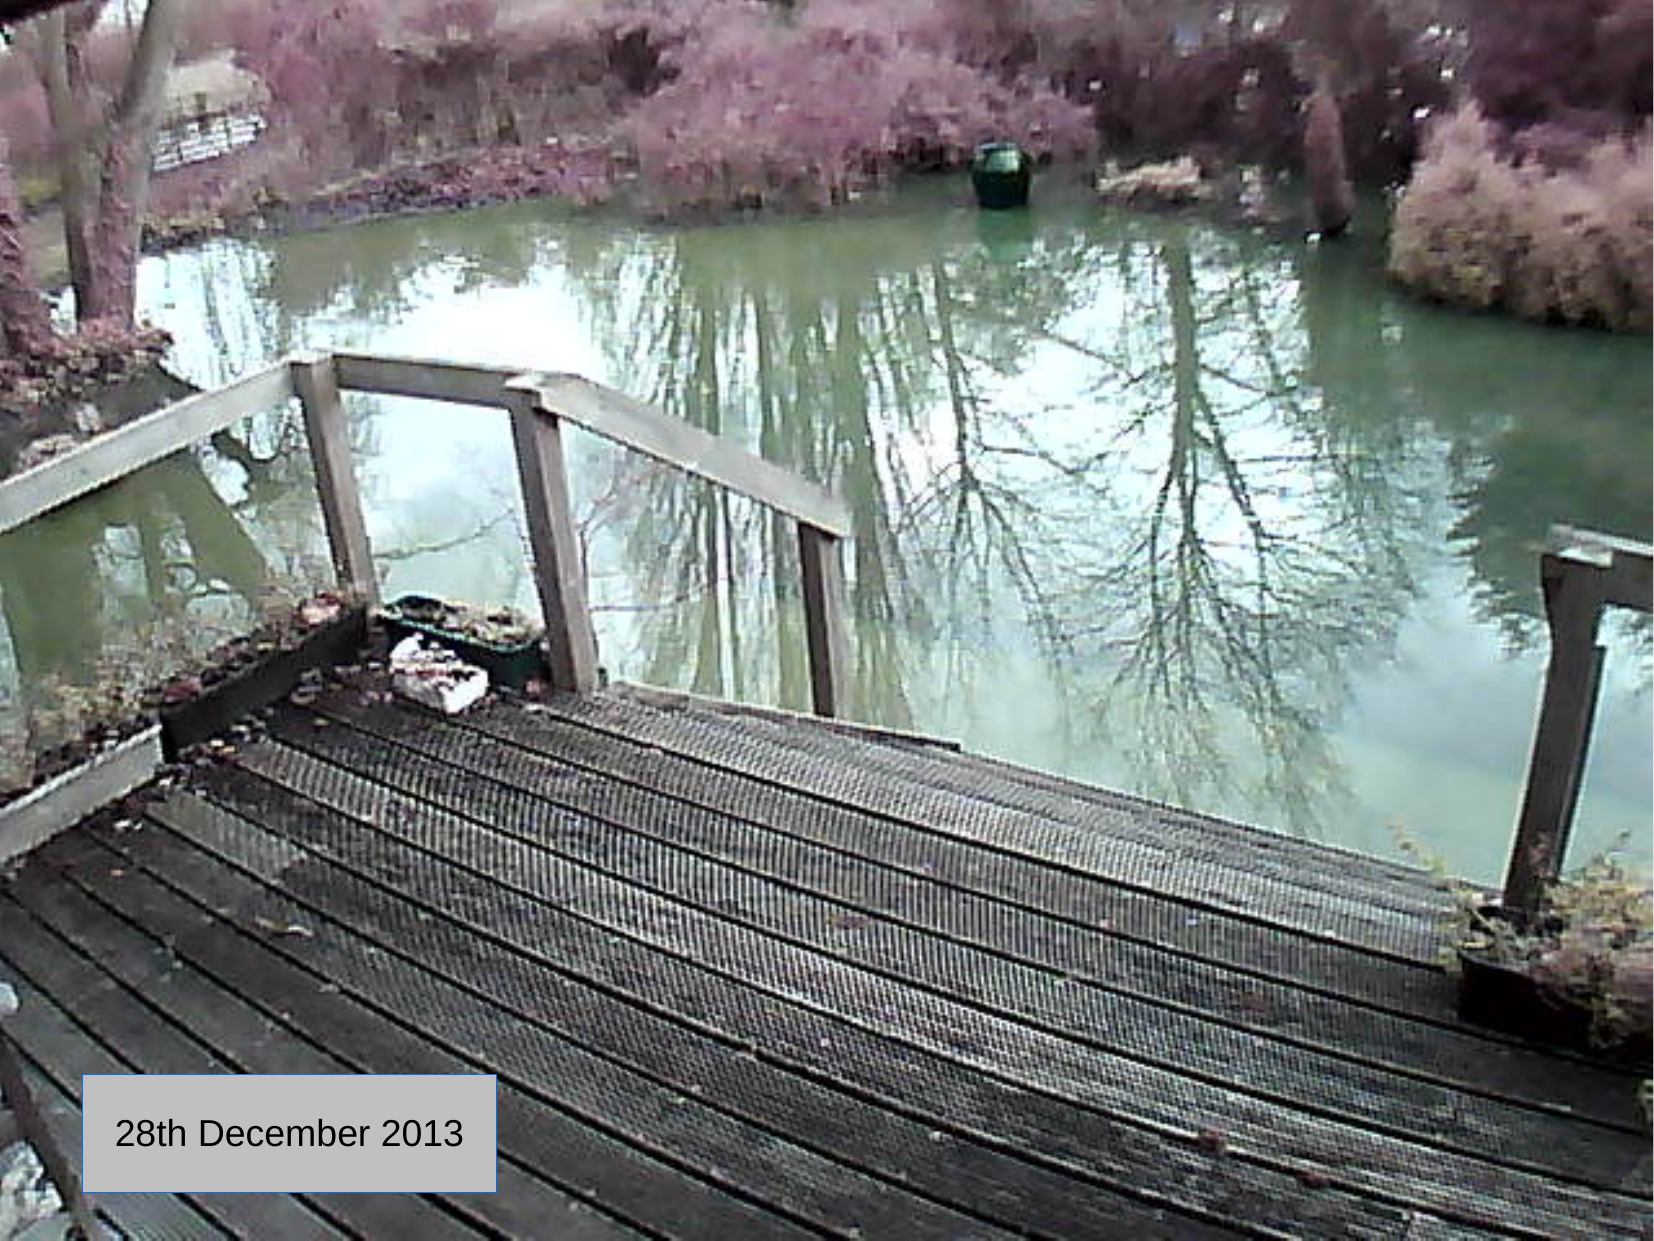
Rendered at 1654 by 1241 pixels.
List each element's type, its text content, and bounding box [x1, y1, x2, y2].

text_box 28th December 2013 [82, 1074, 497, 1193]
picture [0, 0, 1654, 1241]
